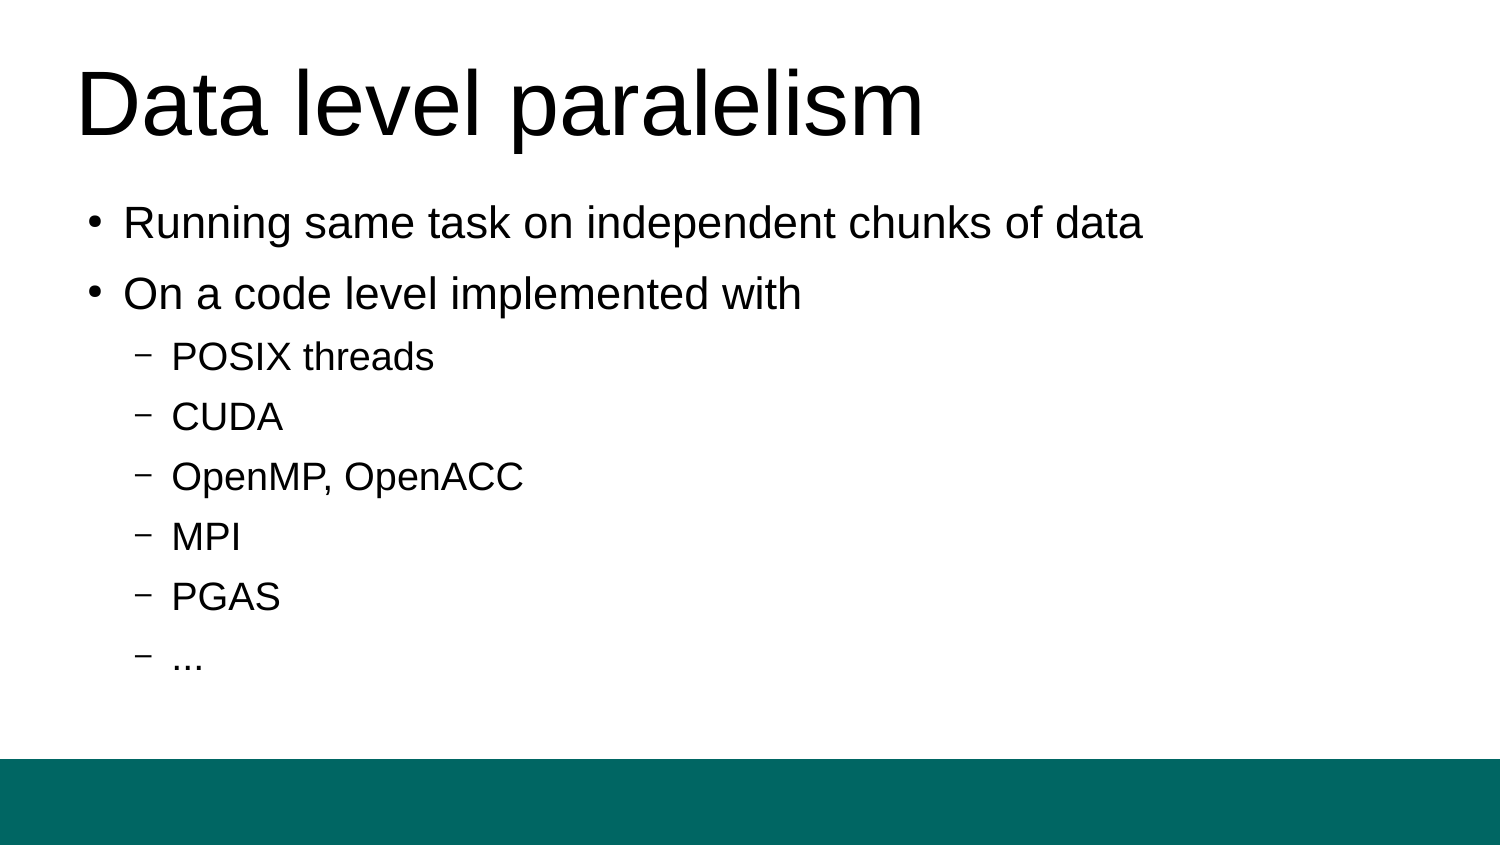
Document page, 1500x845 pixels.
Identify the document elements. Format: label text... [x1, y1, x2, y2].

list Running same task on independent chunks of data On a code level implemented with POSIX threads CUDA OpenMP, OpenACC MPI PGAS ... [75, 197, 1425, 688]
title Data level paralelism [75, 33, 1425, 175]
